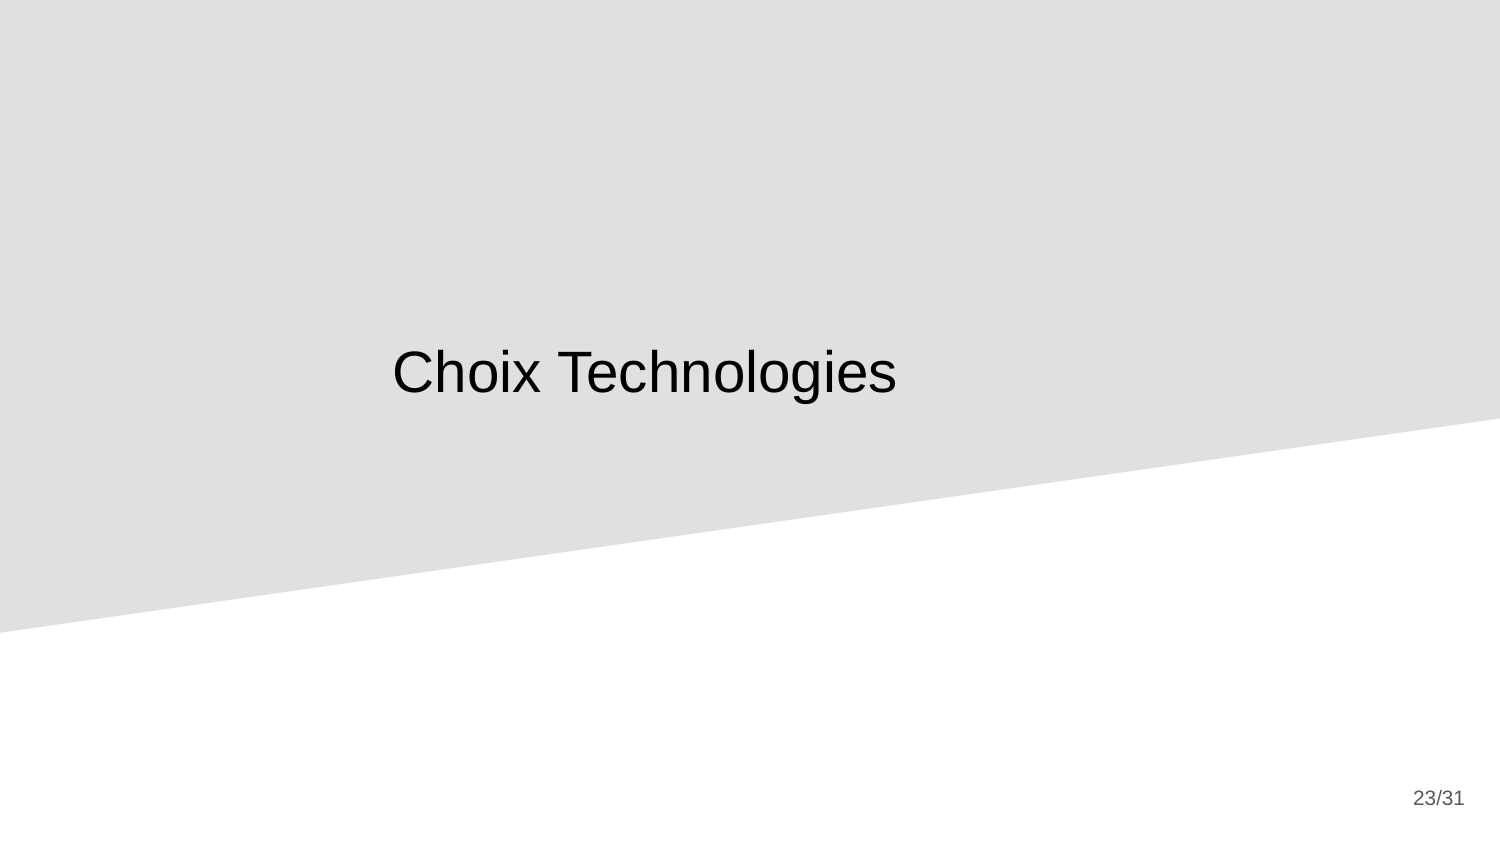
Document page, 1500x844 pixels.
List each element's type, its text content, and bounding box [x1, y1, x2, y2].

title Choix Technologies [377, 319, 1500, 414]
slide_number <numéro>/31 [1389, 764, 1480, 830]
